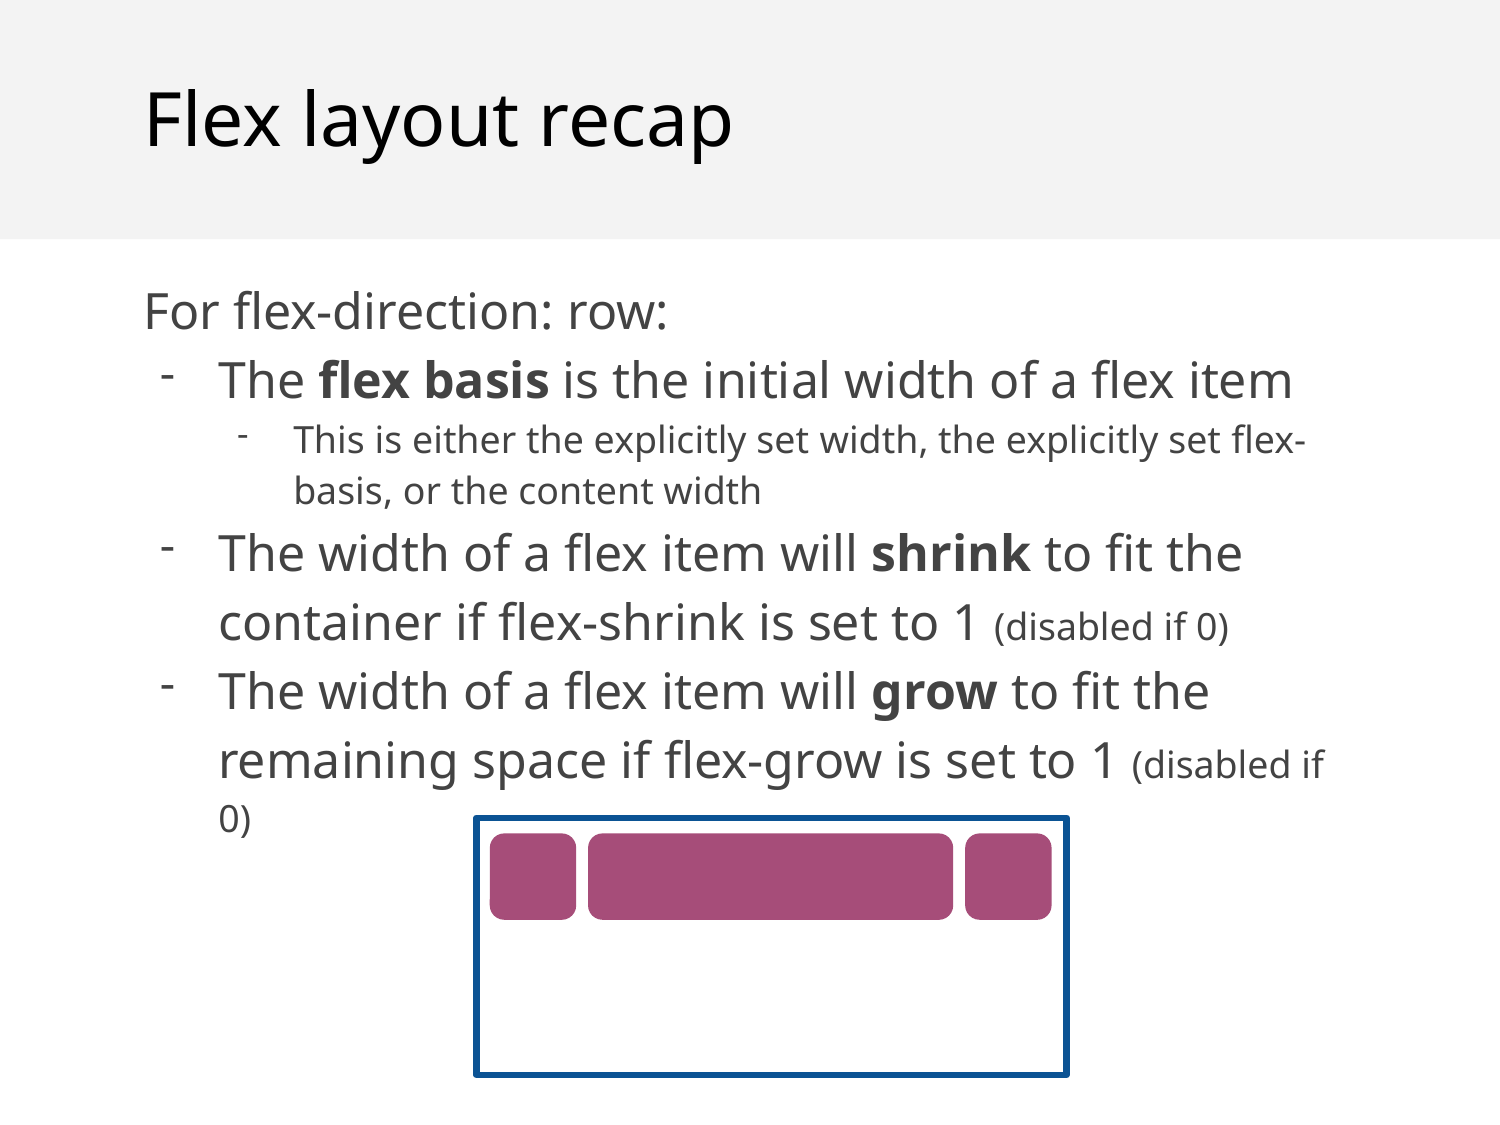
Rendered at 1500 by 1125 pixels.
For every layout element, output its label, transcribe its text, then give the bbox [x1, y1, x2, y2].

text_box [476, 817, 1067, 1076]
list For flex-direction: row: The flex basis is the initial width of a flex item This is either the explicitly set width, the explicitly set flex-basis, or the content width The width of a flex item will shrink to fit the container if flex-shrink is set to 1 (disabled if 0) The width of a flex item will grow to fit the remaining space if flex-grow is set to 1 (disabled if 0) [128, 255, 1372, 659]
title Flex layout recap [128, 56, 1372, 183]
